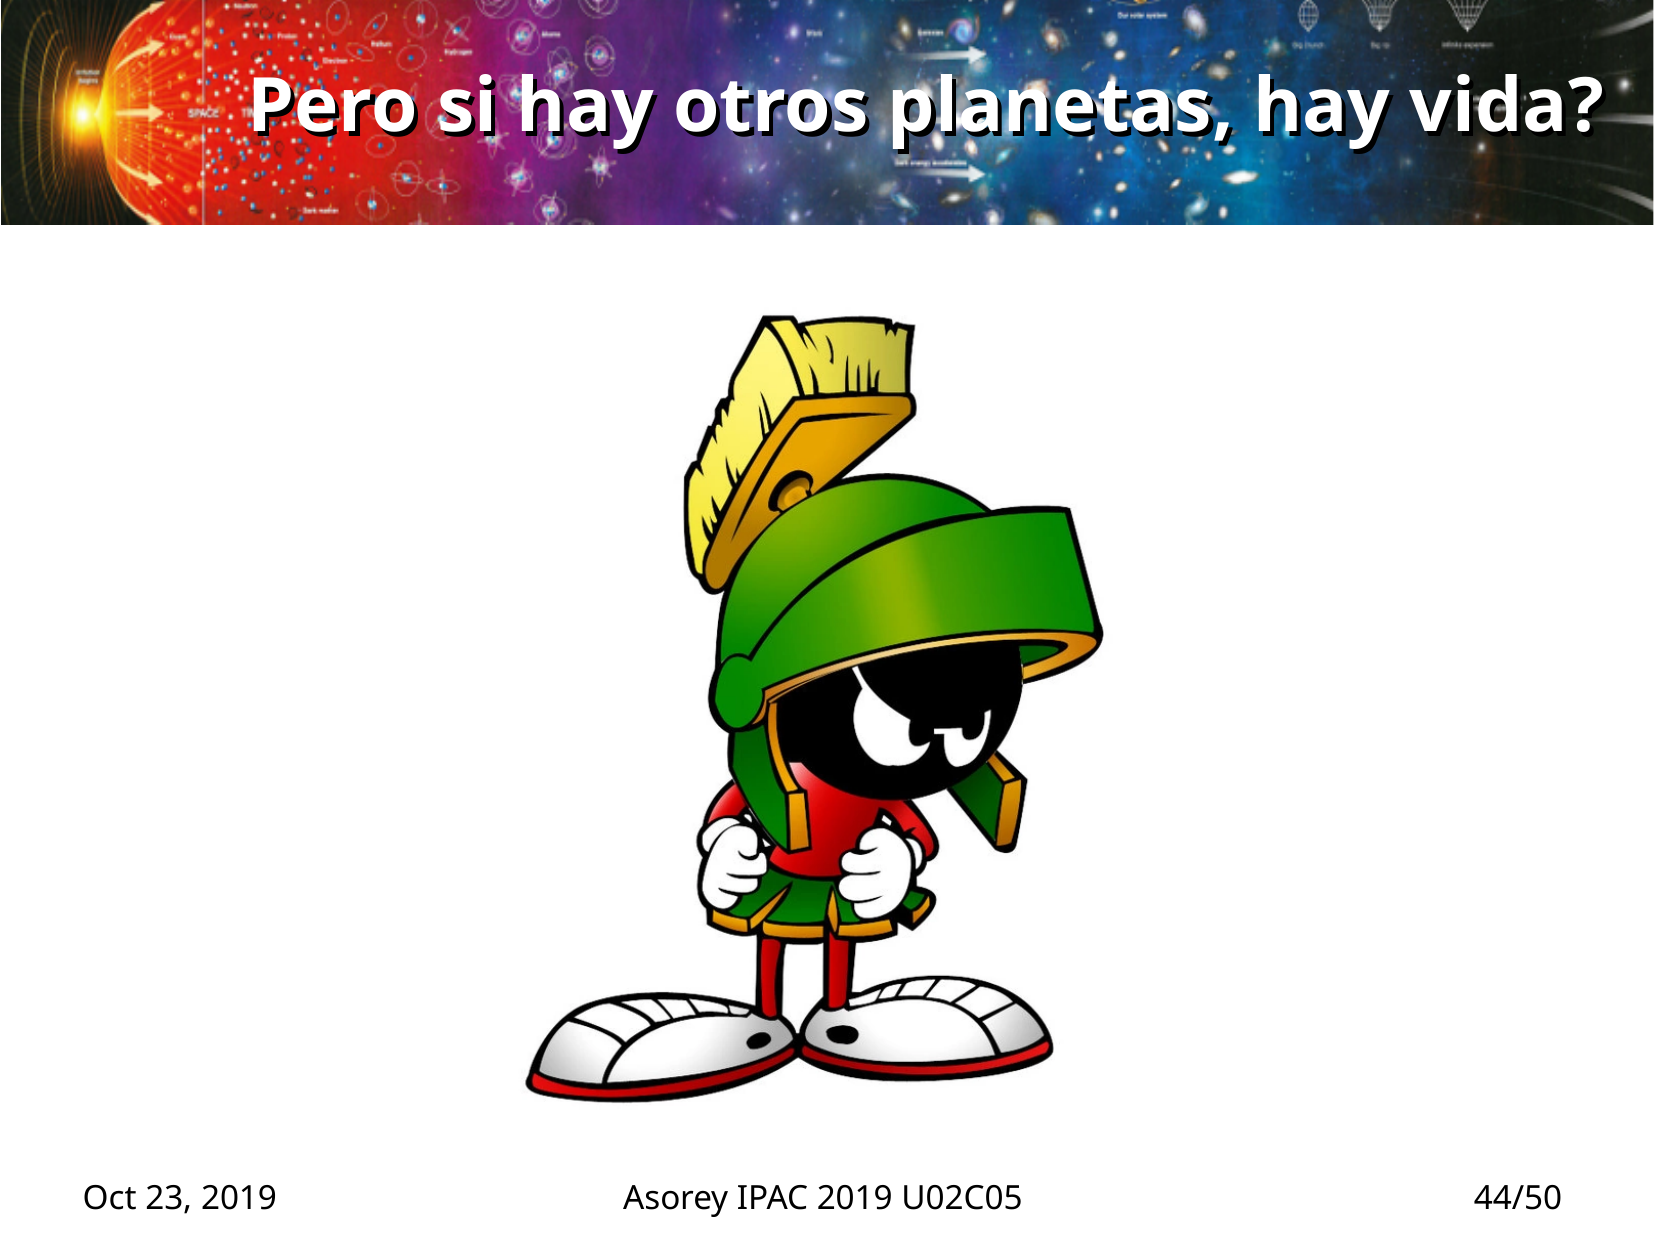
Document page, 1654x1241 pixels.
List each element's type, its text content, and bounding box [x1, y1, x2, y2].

picture [1, 0, 1654, 225]
picture [375, 254, 1276, 1156]
title Pero si hay otros planetas, hay vida? [45, 15, 1606, 191]
